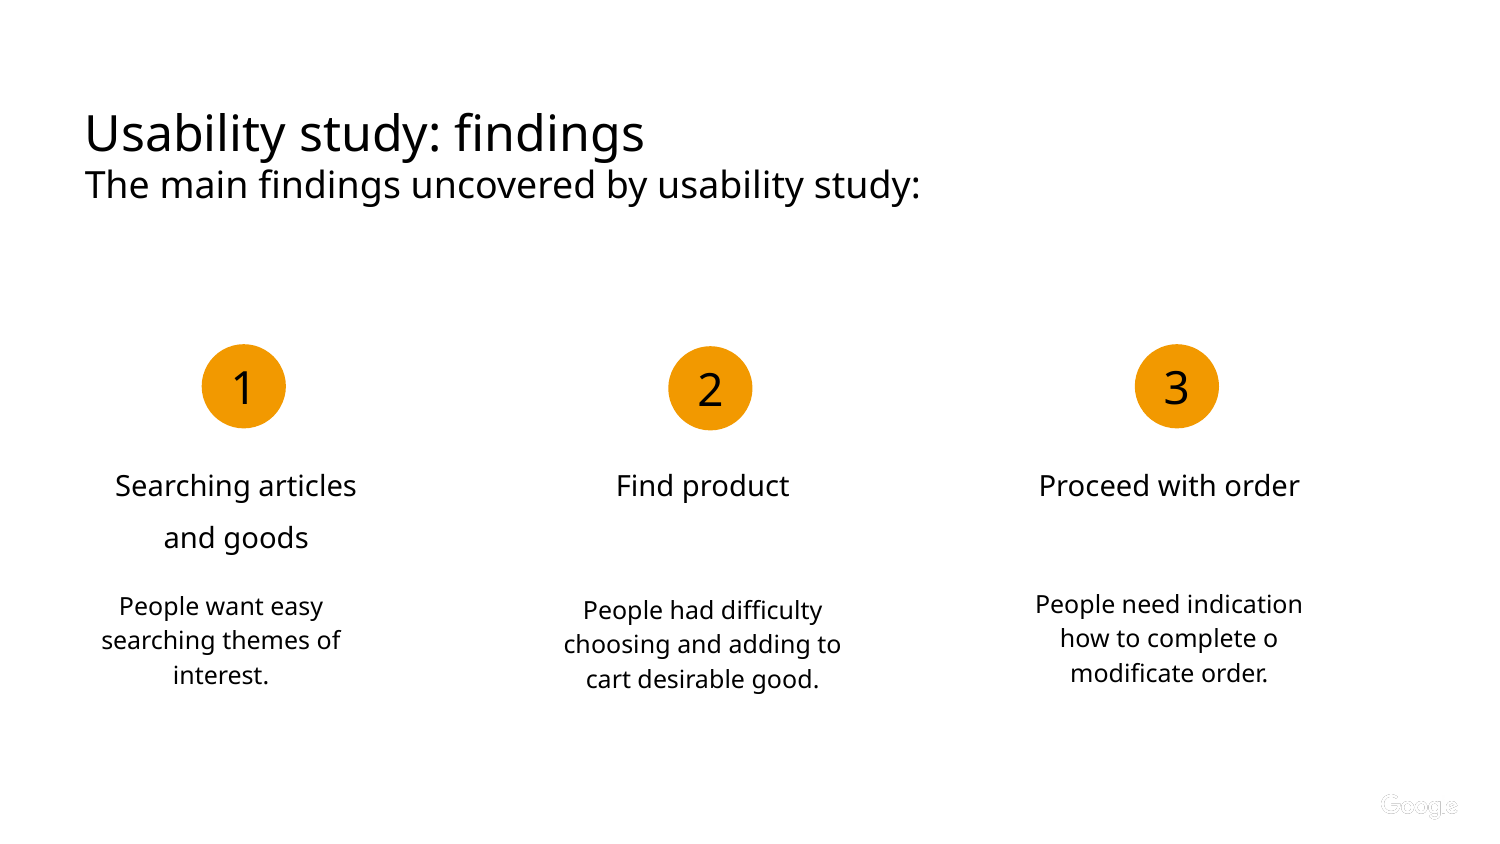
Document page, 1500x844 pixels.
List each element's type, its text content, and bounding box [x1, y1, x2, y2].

text_box 3 [1134, 344, 1220, 429]
text_box 1 [201, 344, 286, 429]
text_box Usability study: findings The main findings uncovered by usability study: [84, 85, 1095, 222]
picture [1381, 794, 1458, 820]
text_box Find product [556, 434, 864, 517]
text_box Proceed with order [1023, 434, 1331, 517]
text_box People had difficulty choosing and adding to cart desirable good. [547, 575, 873, 709]
text_box People want easy searching themes of interest. [66, 570, 392, 705]
text_box 2 [668, 346, 753, 431]
text_box Searching articles and goods [90, 434, 398, 570]
text_box People need indication how to complete o modificate order. [1014, 568, 1340, 703]
